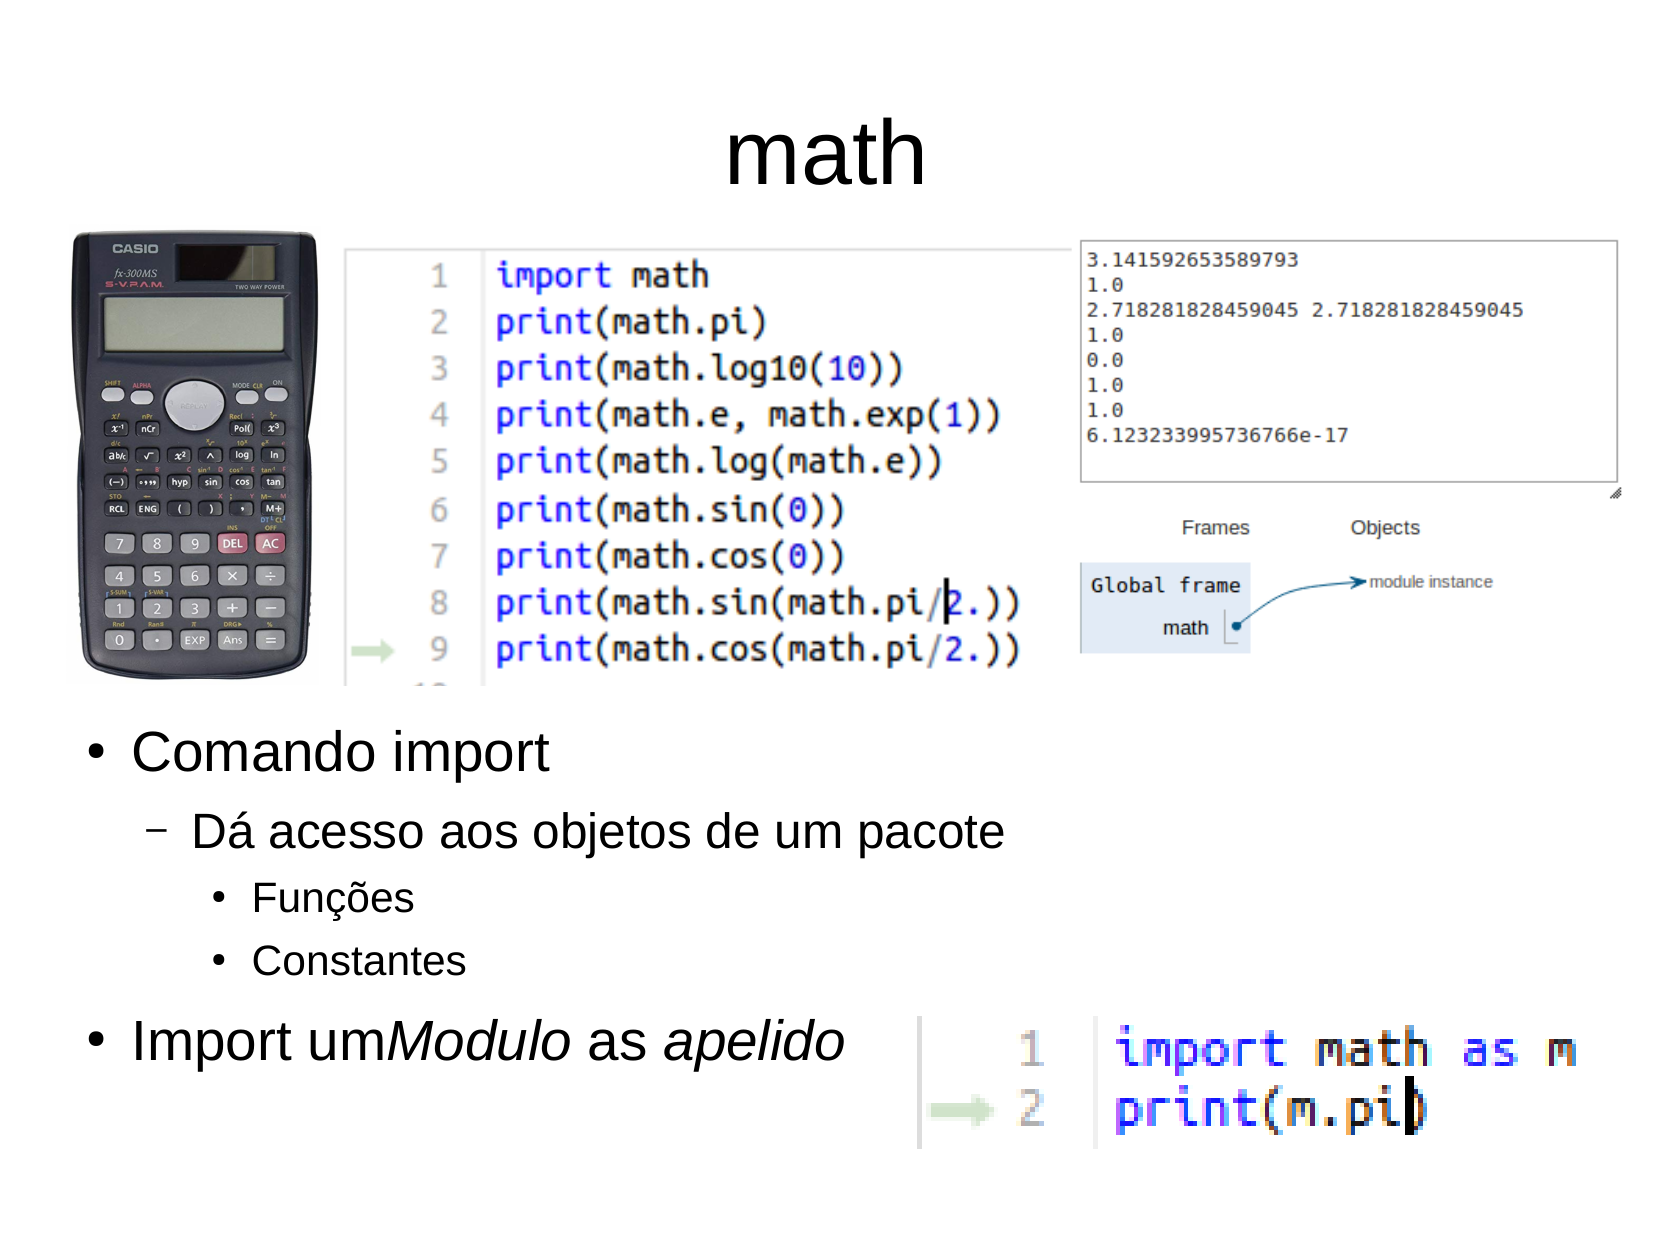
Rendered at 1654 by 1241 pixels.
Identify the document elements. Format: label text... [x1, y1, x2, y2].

picture [66, 224, 1648, 686]
picture [895, 1003, 1595, 1149]
list Comando import Dá acesso aos objetos de um pacote Funções Constantes Import umModulo as apelido [70, 720, 1560, 1075]
title math [82, 49, 1571, 236]
